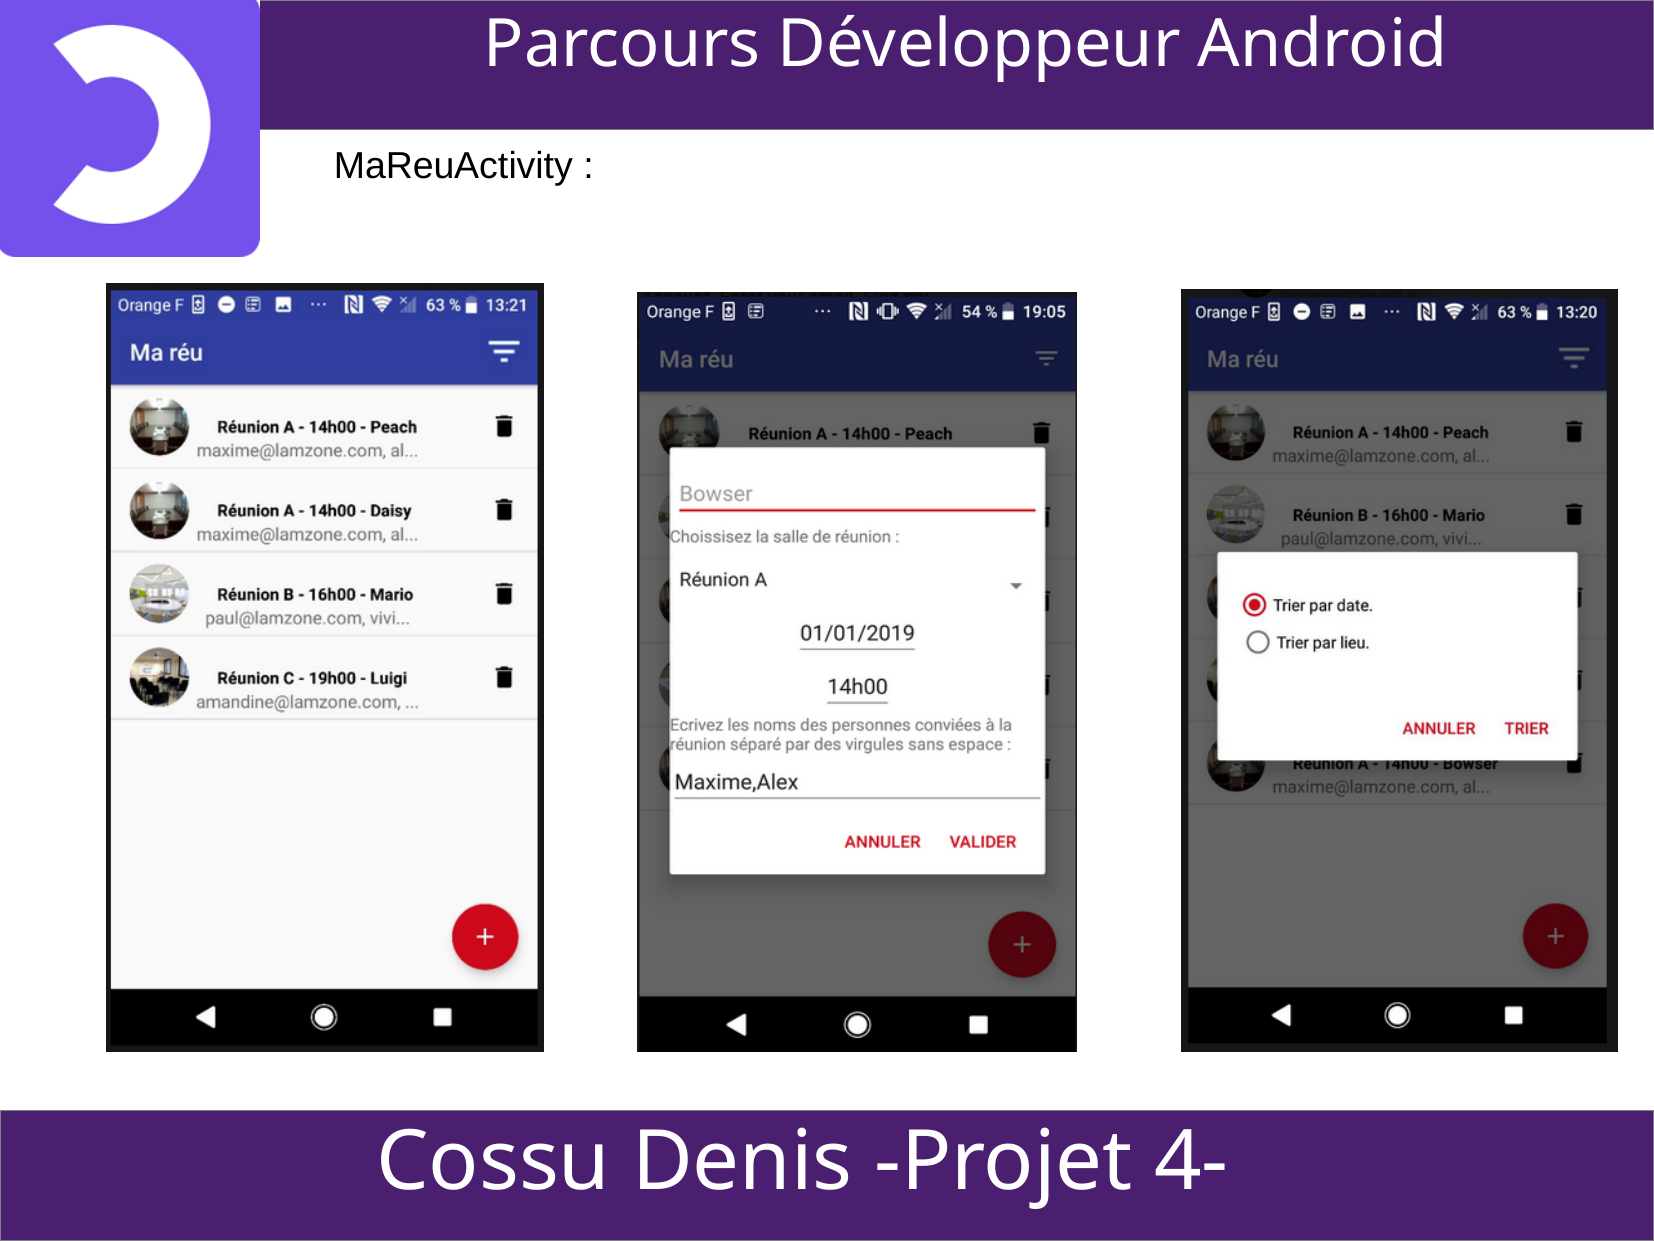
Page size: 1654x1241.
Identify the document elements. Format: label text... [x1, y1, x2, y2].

picture [637, 292, 1077, 1052]
text_box MaReuActivity : [318, 137, 1205, 237]
picture [1181, 289, 1618, 1052]
picture [0, 0, 260, 257]
picture [106, 283, 544, 1052]
